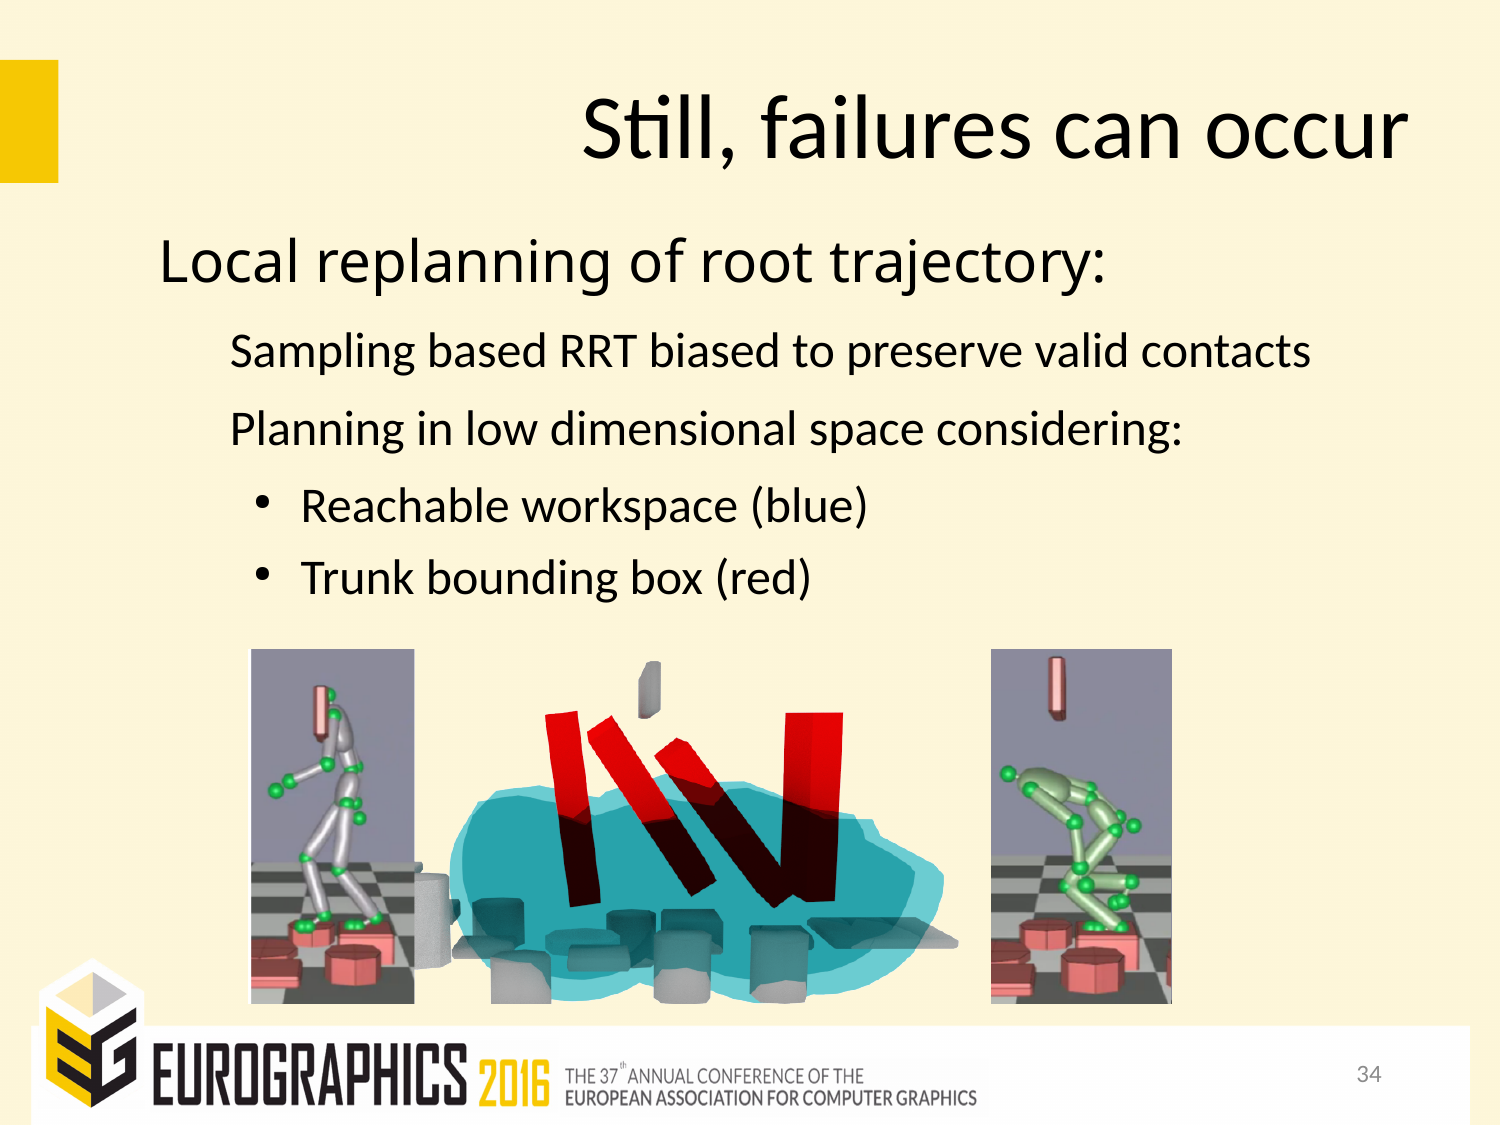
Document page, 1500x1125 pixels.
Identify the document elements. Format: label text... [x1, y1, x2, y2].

picture [0, 0, 1500, 1125]
title Still, failures can occur [58, 59, 1442, 183]
list Local replanning of root trajectory: Sampling based RRT biased to preserve valid contacts Planning in low dimensional space considering: Reachable workspace (blue) Trunk bounding box (red) [58, 224, 1442, 911]
slide_number <numéro> [1303, 1042, 1397, 1103]
